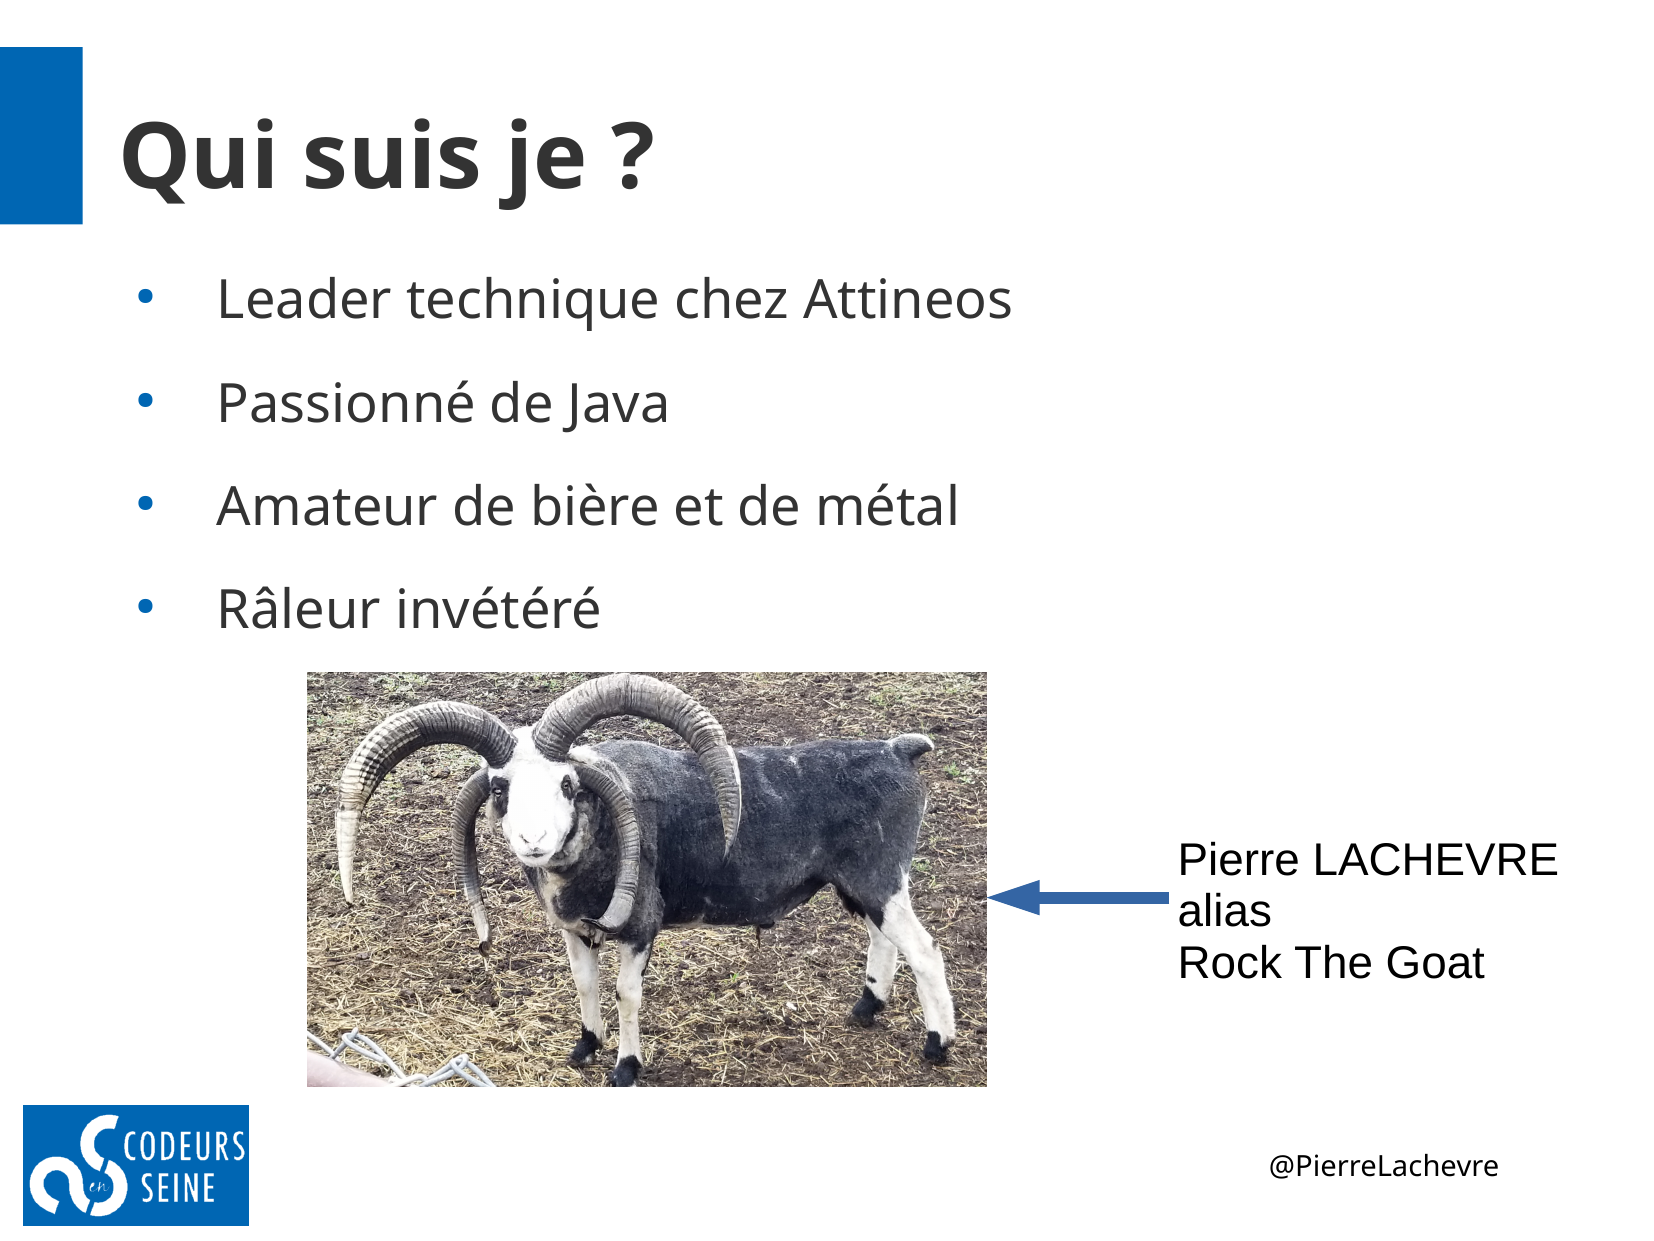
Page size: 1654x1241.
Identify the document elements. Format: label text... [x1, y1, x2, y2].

picture [23, 1105, 249, 1226]
picture [307, 672, 987, 1087]
list Leader technique chez Attineos Passionné de Java Amateur de bière et de métal Râleur invétéré [118, 261, 1182, 650]
title Qui suis je ? [118, 49, 1571, 257]
text_box Pierre LACHEVRE alias Rock The Goat [1163, 826, 1575, 996]
